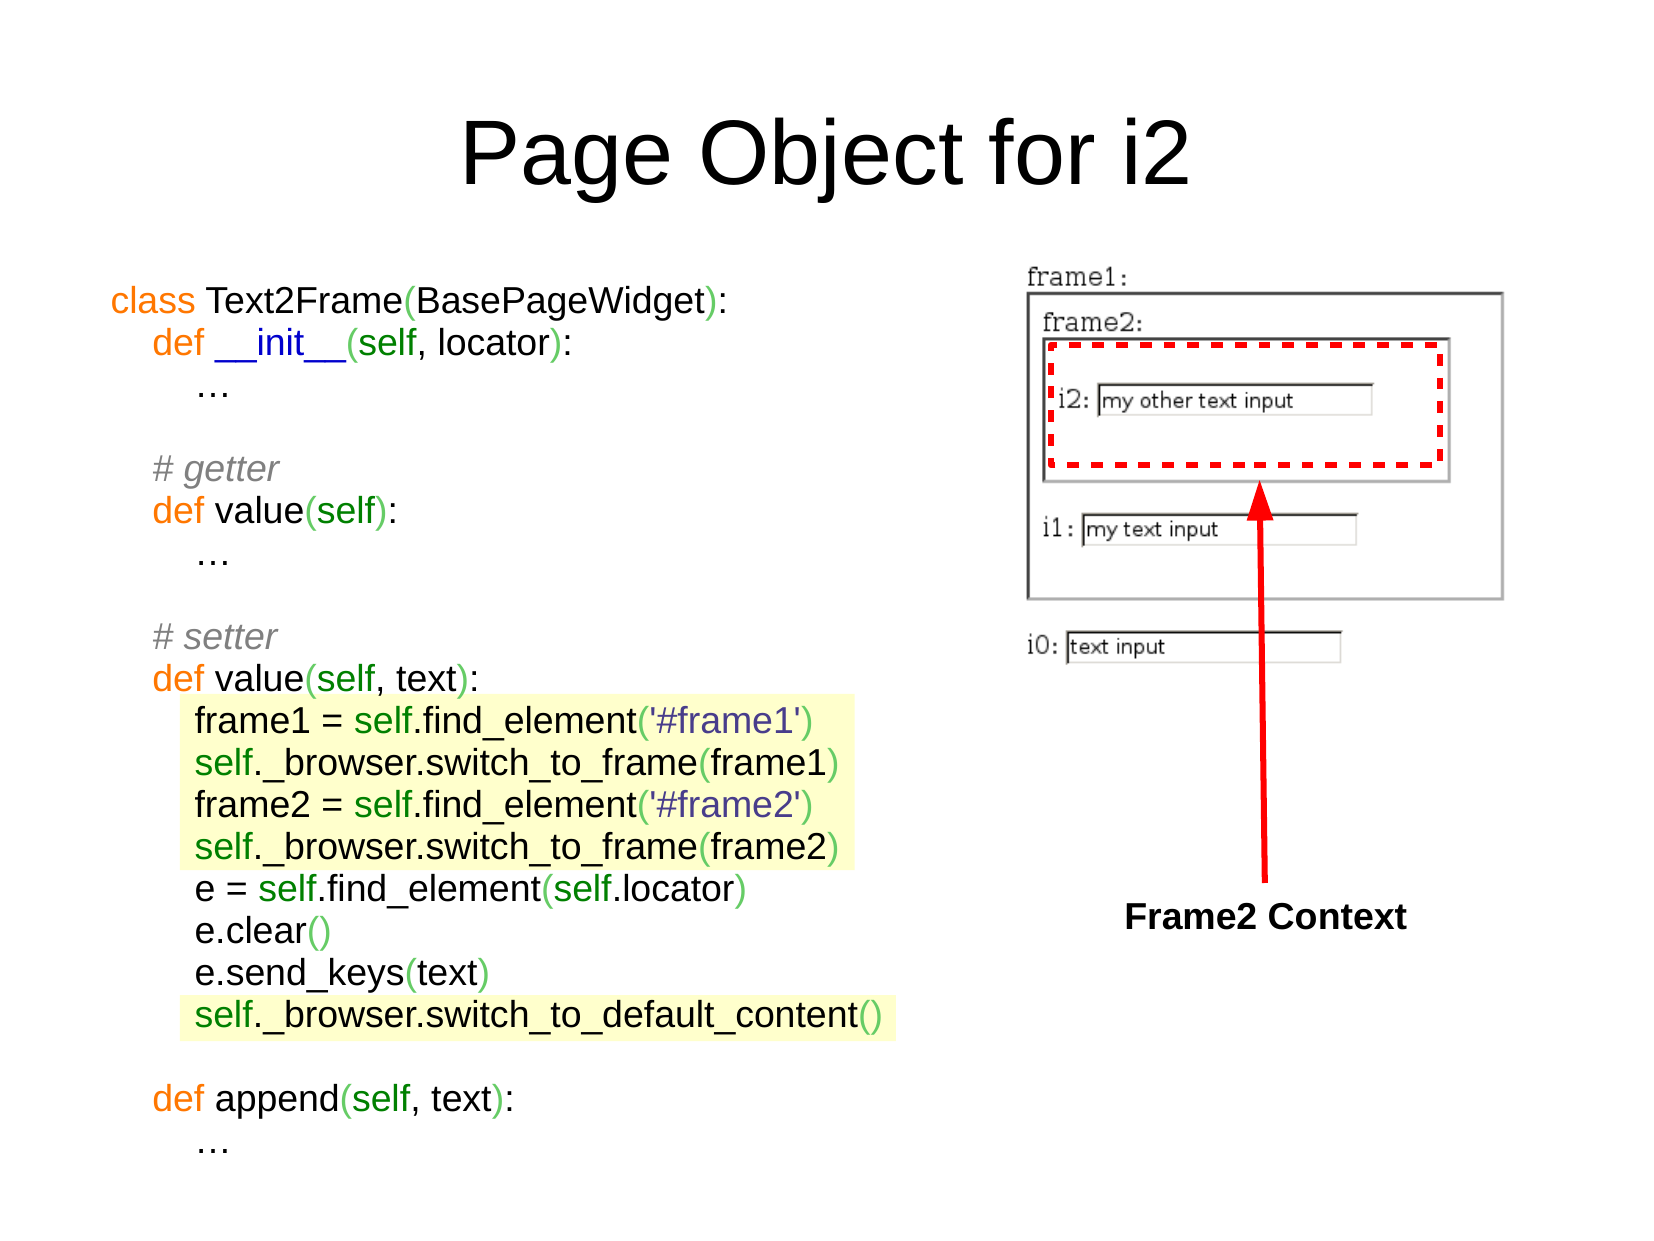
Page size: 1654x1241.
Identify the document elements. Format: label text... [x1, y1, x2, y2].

picture [1016, 253, 1509, 676]
text_box Frame2 Context [1109, 888, 1423, 946]
text_box class Text2Frame(BasePageWidget): def __init__(self, locator): … # getter def value(self): … # setter def value(self, text): frame1 = self.find_element('#frame1') self._browser.switch_to_frame(frame1) frame2 = self.find_element('#frame2') self._browser.switch_to_frame(frame2) e = self.find_element(self.locator) e.clear() e.send_keys(text) self._browser.switch_to_default_content() def append(self, text): … [95, 272, 898, 1212]
title Page Object for i2 [82, 49, 1571, 257]
